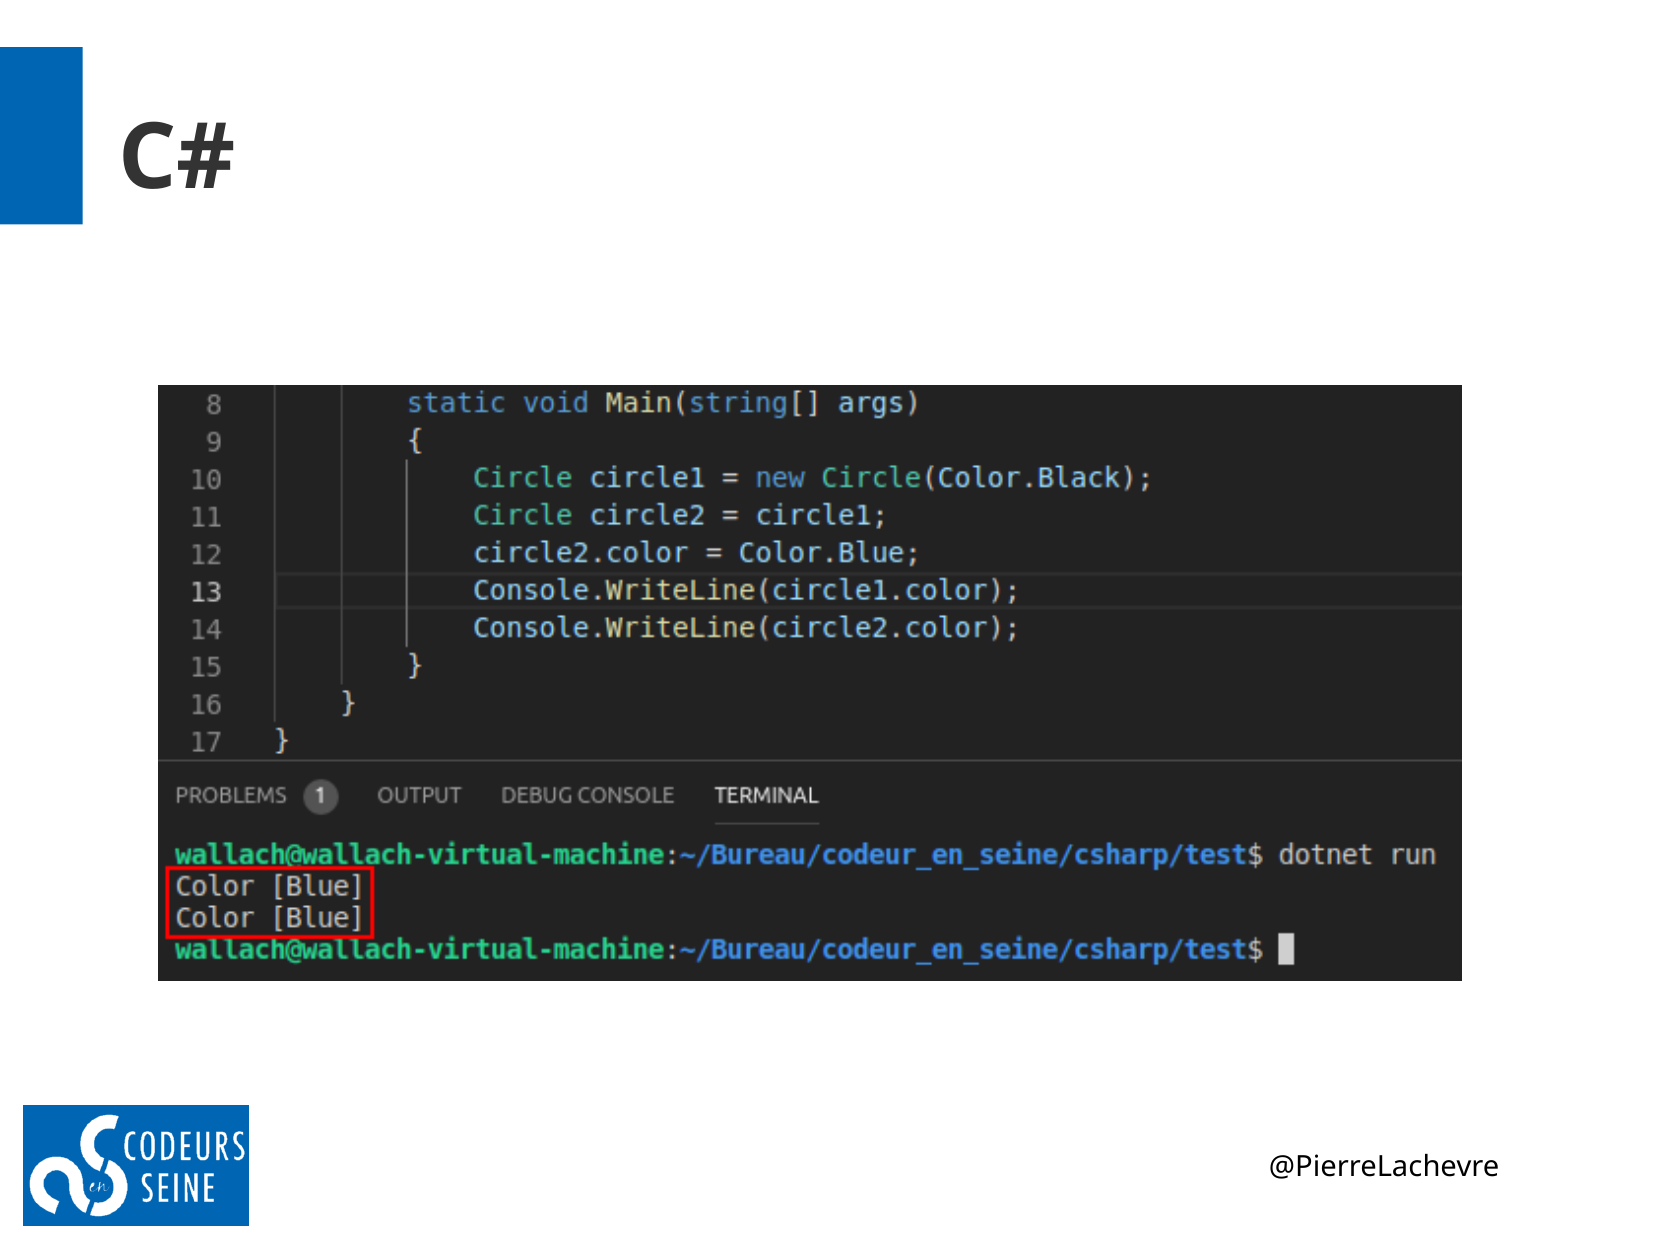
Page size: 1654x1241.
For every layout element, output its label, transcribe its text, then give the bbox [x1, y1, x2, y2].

title C# [118, 49, 1571, 257]
picture [23, 1105, 249, 1226]
picture [158, 385, 1462, 981]
